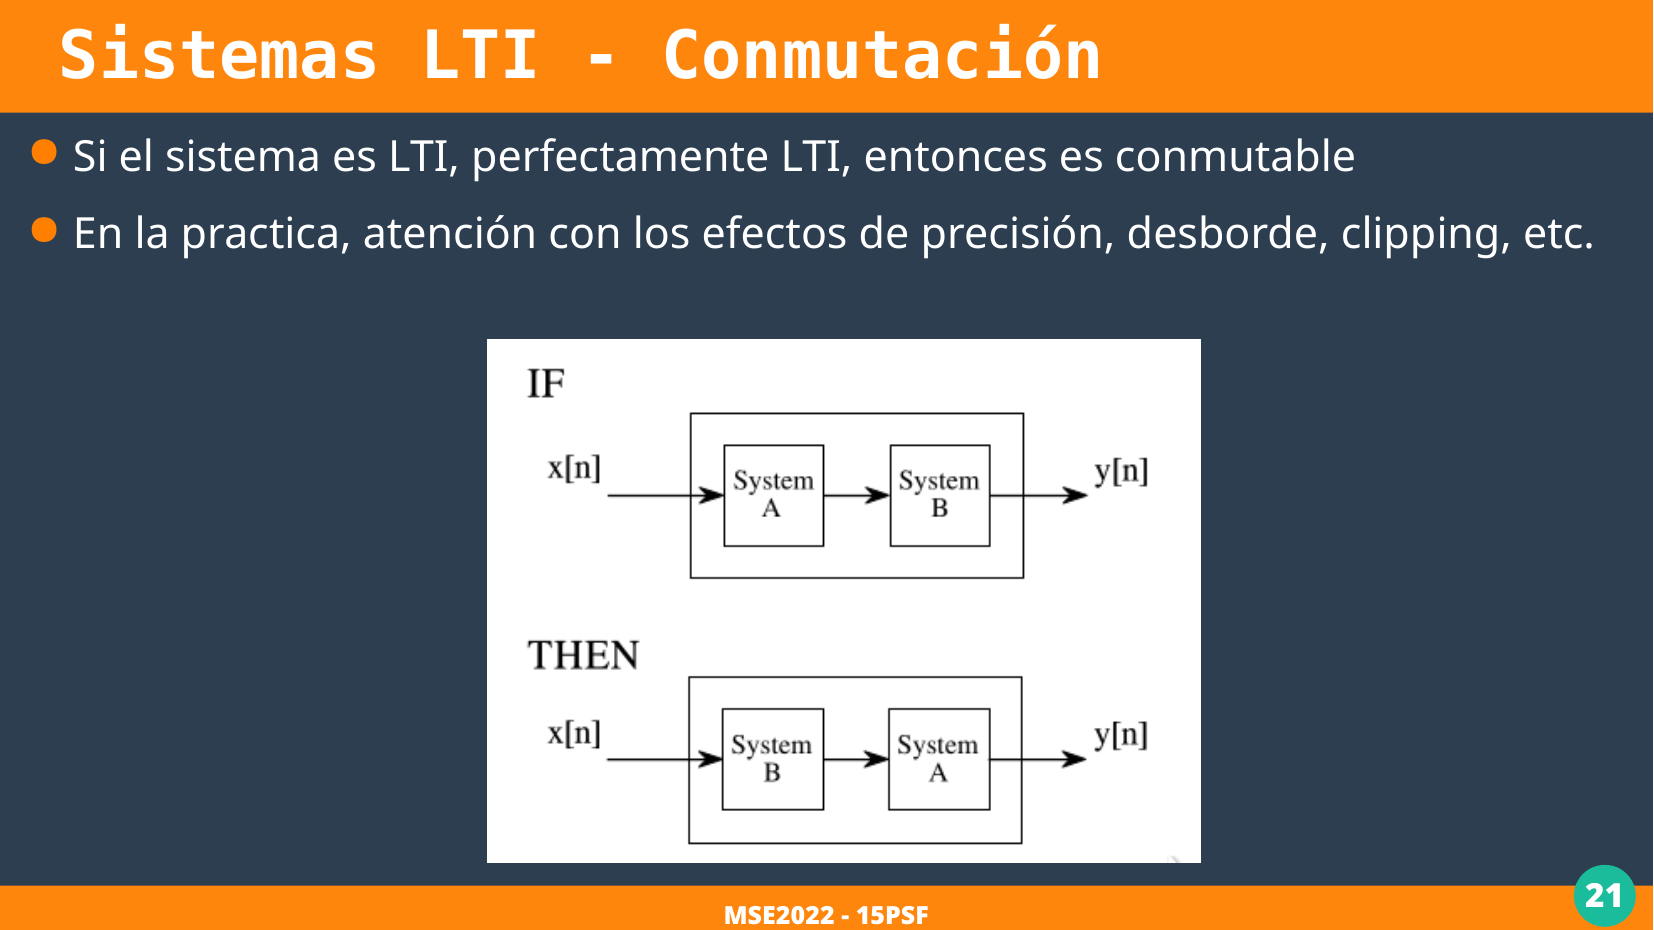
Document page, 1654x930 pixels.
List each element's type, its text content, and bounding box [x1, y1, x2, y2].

title Sistemas LTI - Conmutación [58, 16, 1594, 125]
list Si el sistema es LTI, perfectamente LTI, entonces es conmutable En la practica, atención con los efectos de precisión, desborde, clipping, etc. [11, 125, 1612, 301]
picture [487, 339, 1201, 863]
